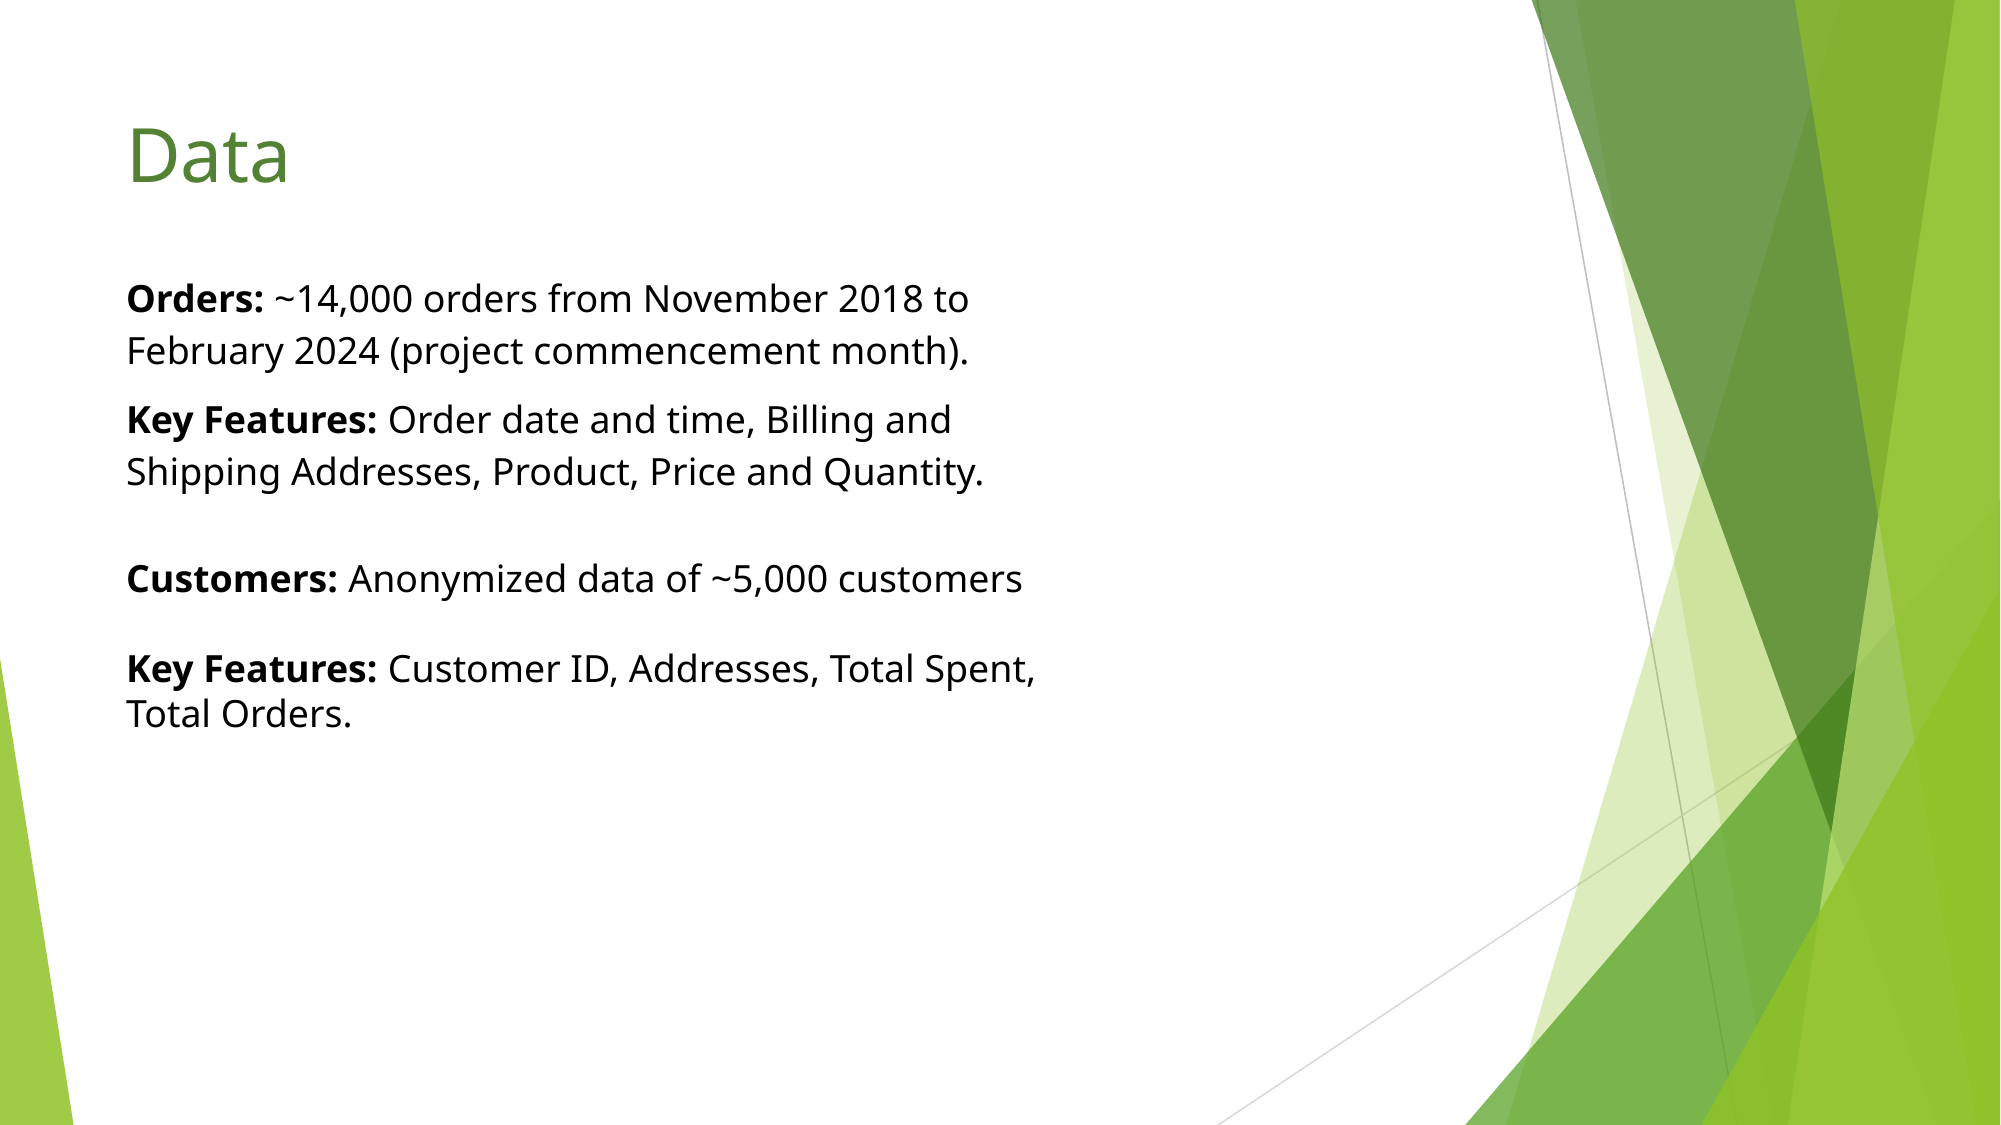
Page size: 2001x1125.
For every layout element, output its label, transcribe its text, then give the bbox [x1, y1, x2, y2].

title Data [111, 99, 633, 219]
text_box Orders: ~14,000 orders from November 2018 to February 2024 (project commencement month). Key Features: Order date and time, Billing and Shipping Addresses, Product, Price and Quantity. Customers: Anonymized data of ~5,000 customers Key Features: Customer ID, Addresses, Total Spent, Total Orders. [111, 260, 1112, 793]
